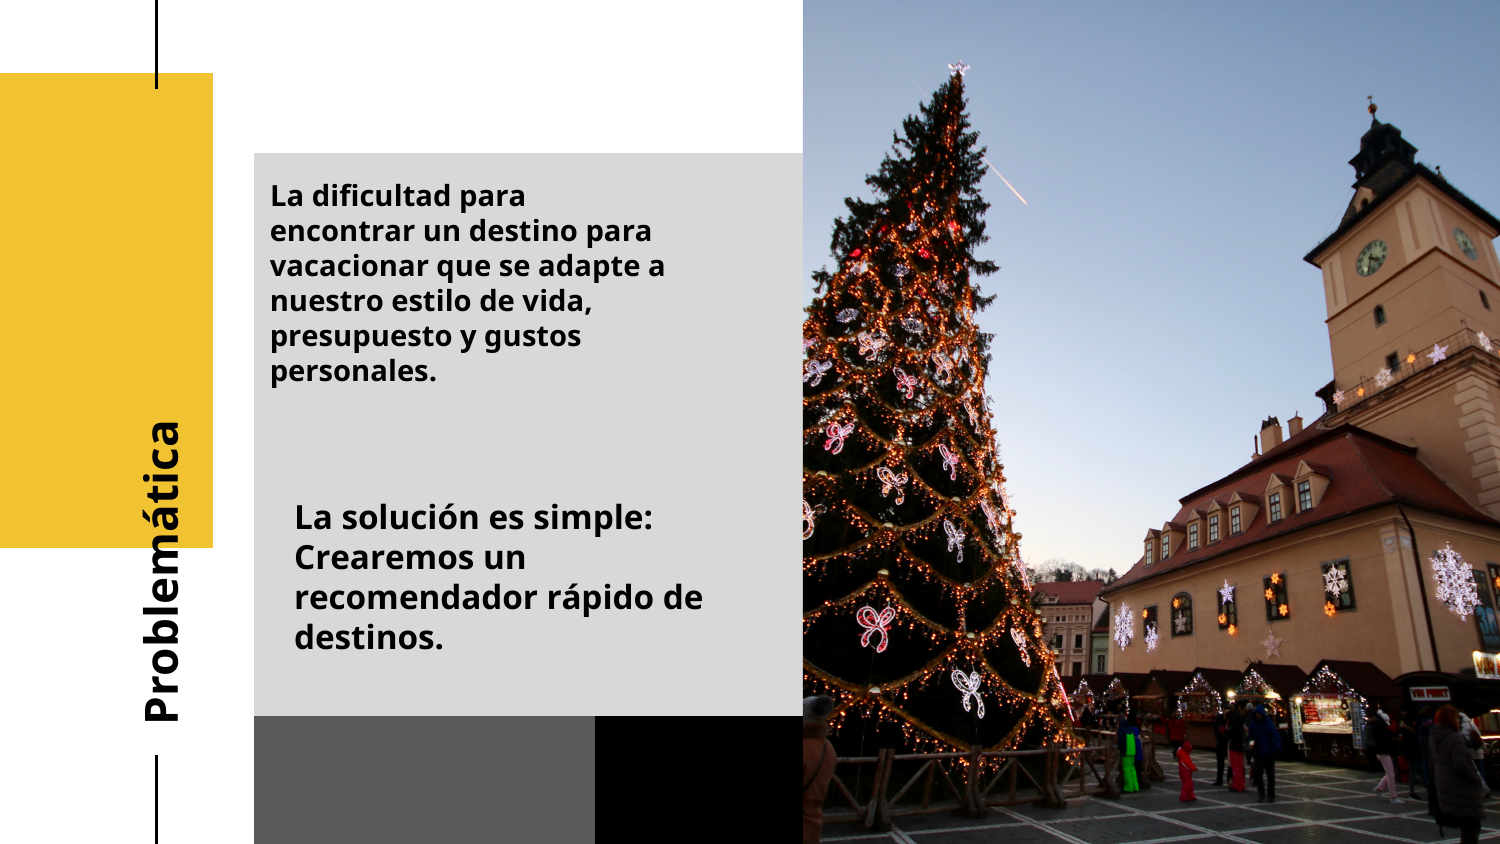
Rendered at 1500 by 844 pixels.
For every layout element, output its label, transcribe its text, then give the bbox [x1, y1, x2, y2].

picture [802, 0, 1500, 844]
title Problemática [116, 102, 196, 741]
text_box La solución es simple: Crearemos un recomendador rápido de destinos. [279, 488, 751, 626]
subtitle La dificultad para encontrar un destino para vacacionar que se adapte a nuestro estilo de vida, presupuesto y gustos personales. [179, 111, 686, 524]
